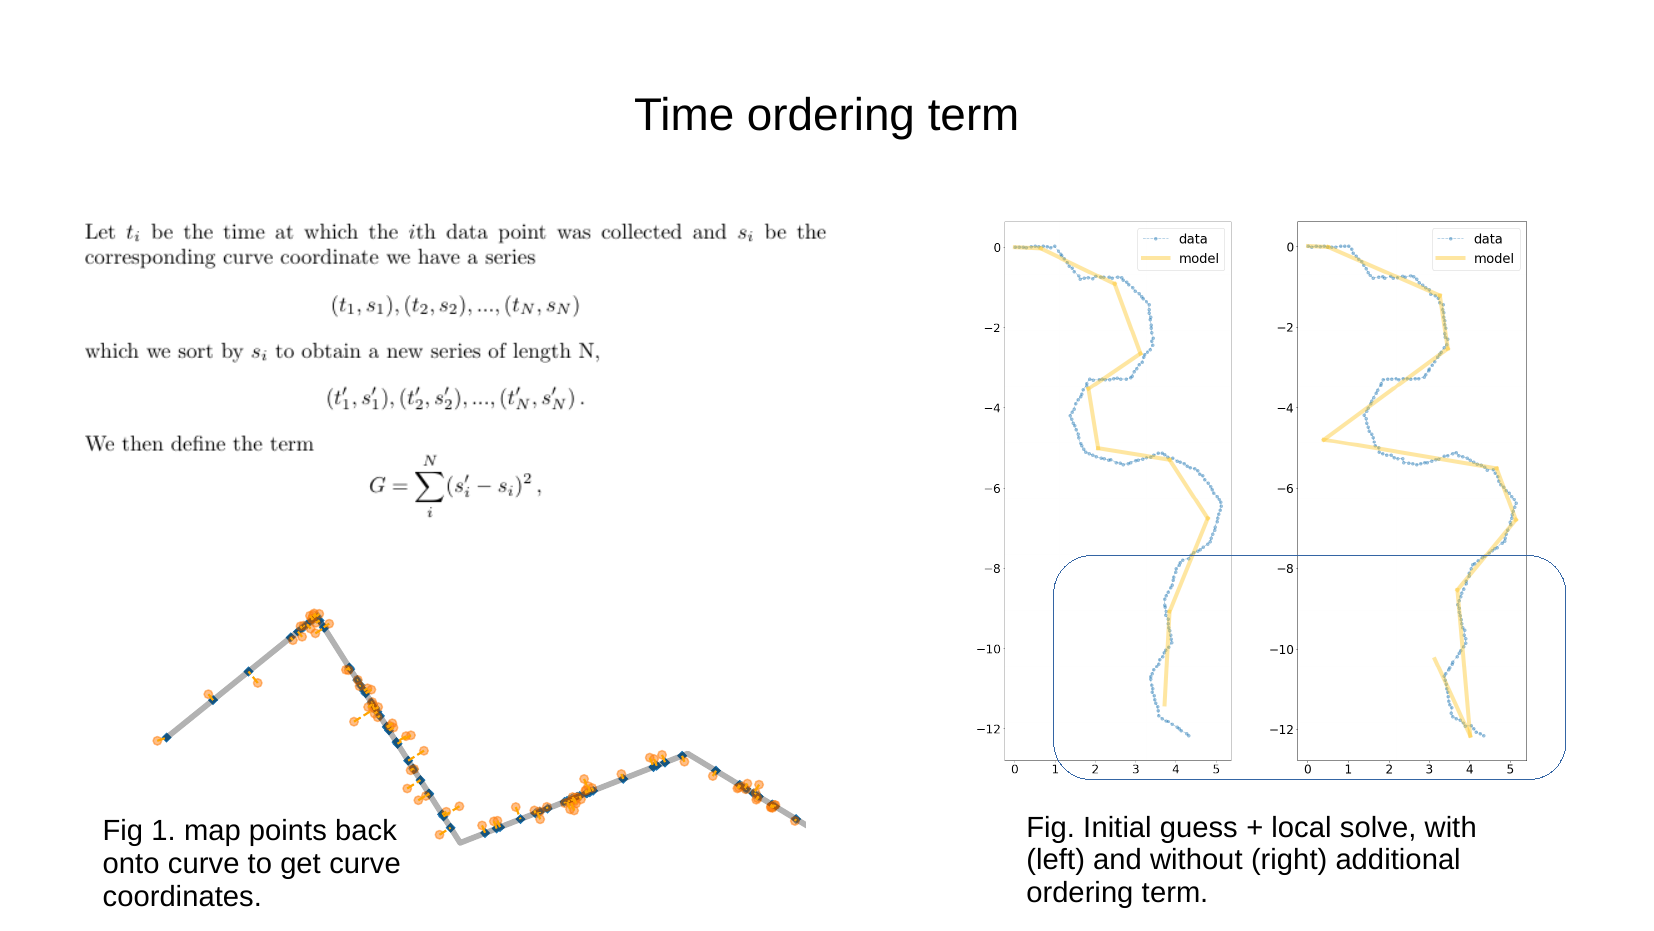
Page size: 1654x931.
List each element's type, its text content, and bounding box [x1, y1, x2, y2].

picture [972, 218, 1234, 779]
picture [74, 215, 858, 526]
picture [111, 604, 806, 896]
title Time ordering term [82, 37, 1571, 193]
text_box Fig. Initial guess + local solve, with (left) and without (right) additional ordering term. [1011, 803, 1506, 931]
text_box Fig 1. map points back onto curve to get curve coordinates. [87, 806, 436, 931]
picture [1265, 218, 1529, 555]
text_box [1053, 555, 1566, 780]
